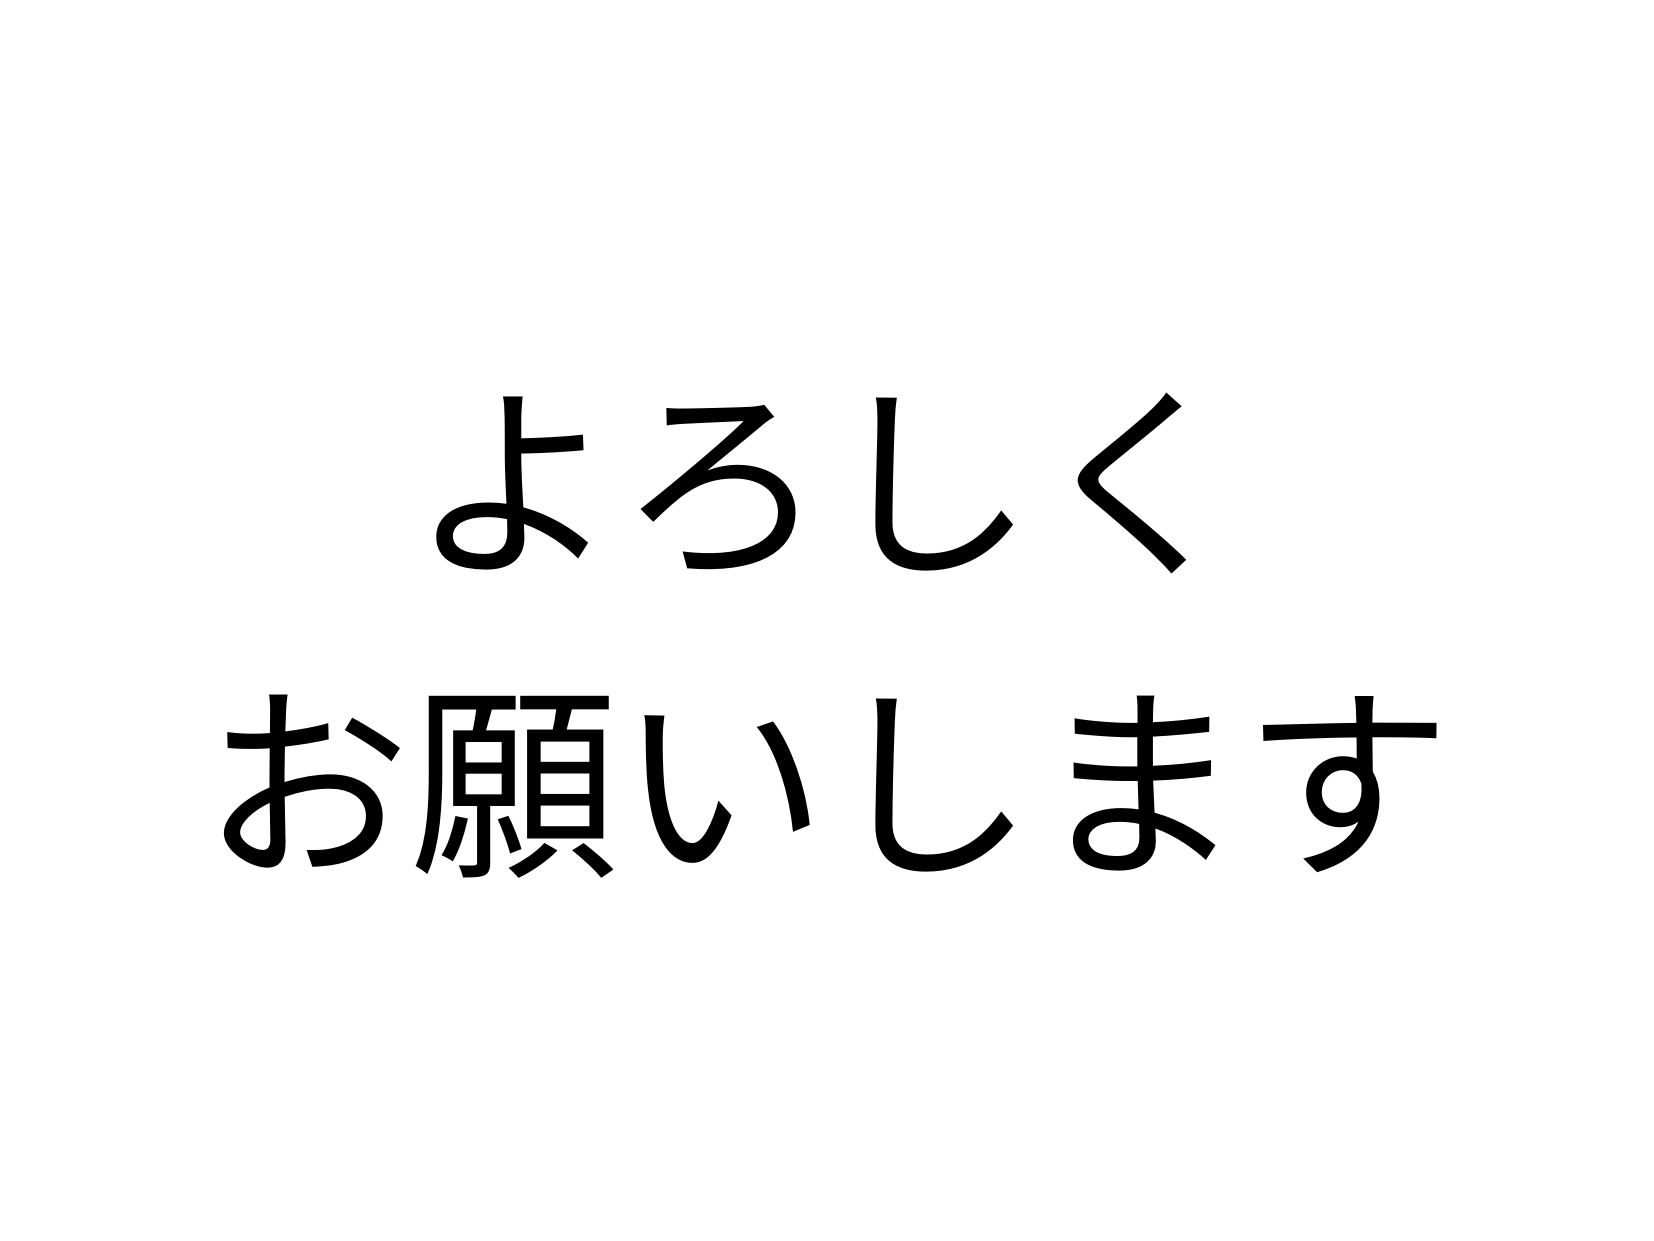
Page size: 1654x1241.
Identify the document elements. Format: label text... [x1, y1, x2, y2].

title よろしく お願いします [82, 307, 1571, 933]
